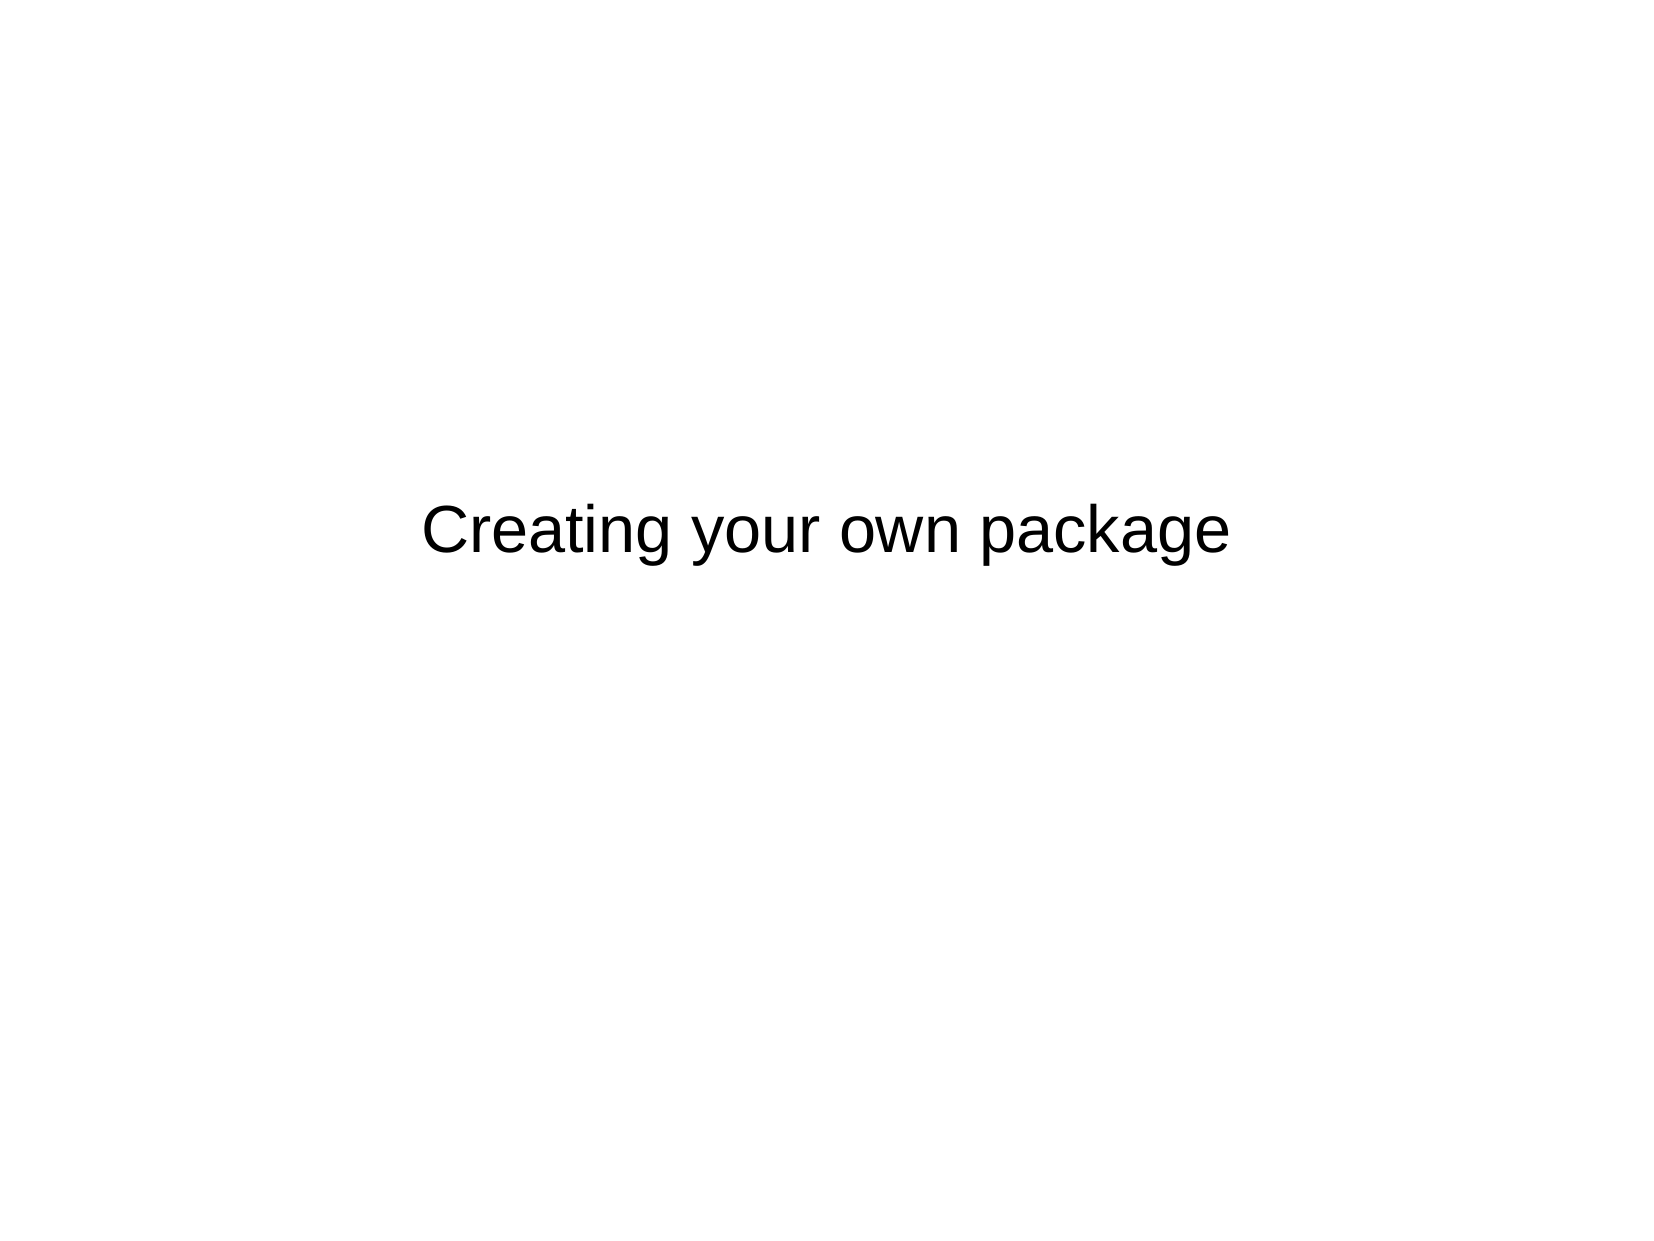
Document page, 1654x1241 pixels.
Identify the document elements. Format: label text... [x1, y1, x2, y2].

subtitle Creating your own package [82, 49, 1571, 1010]
